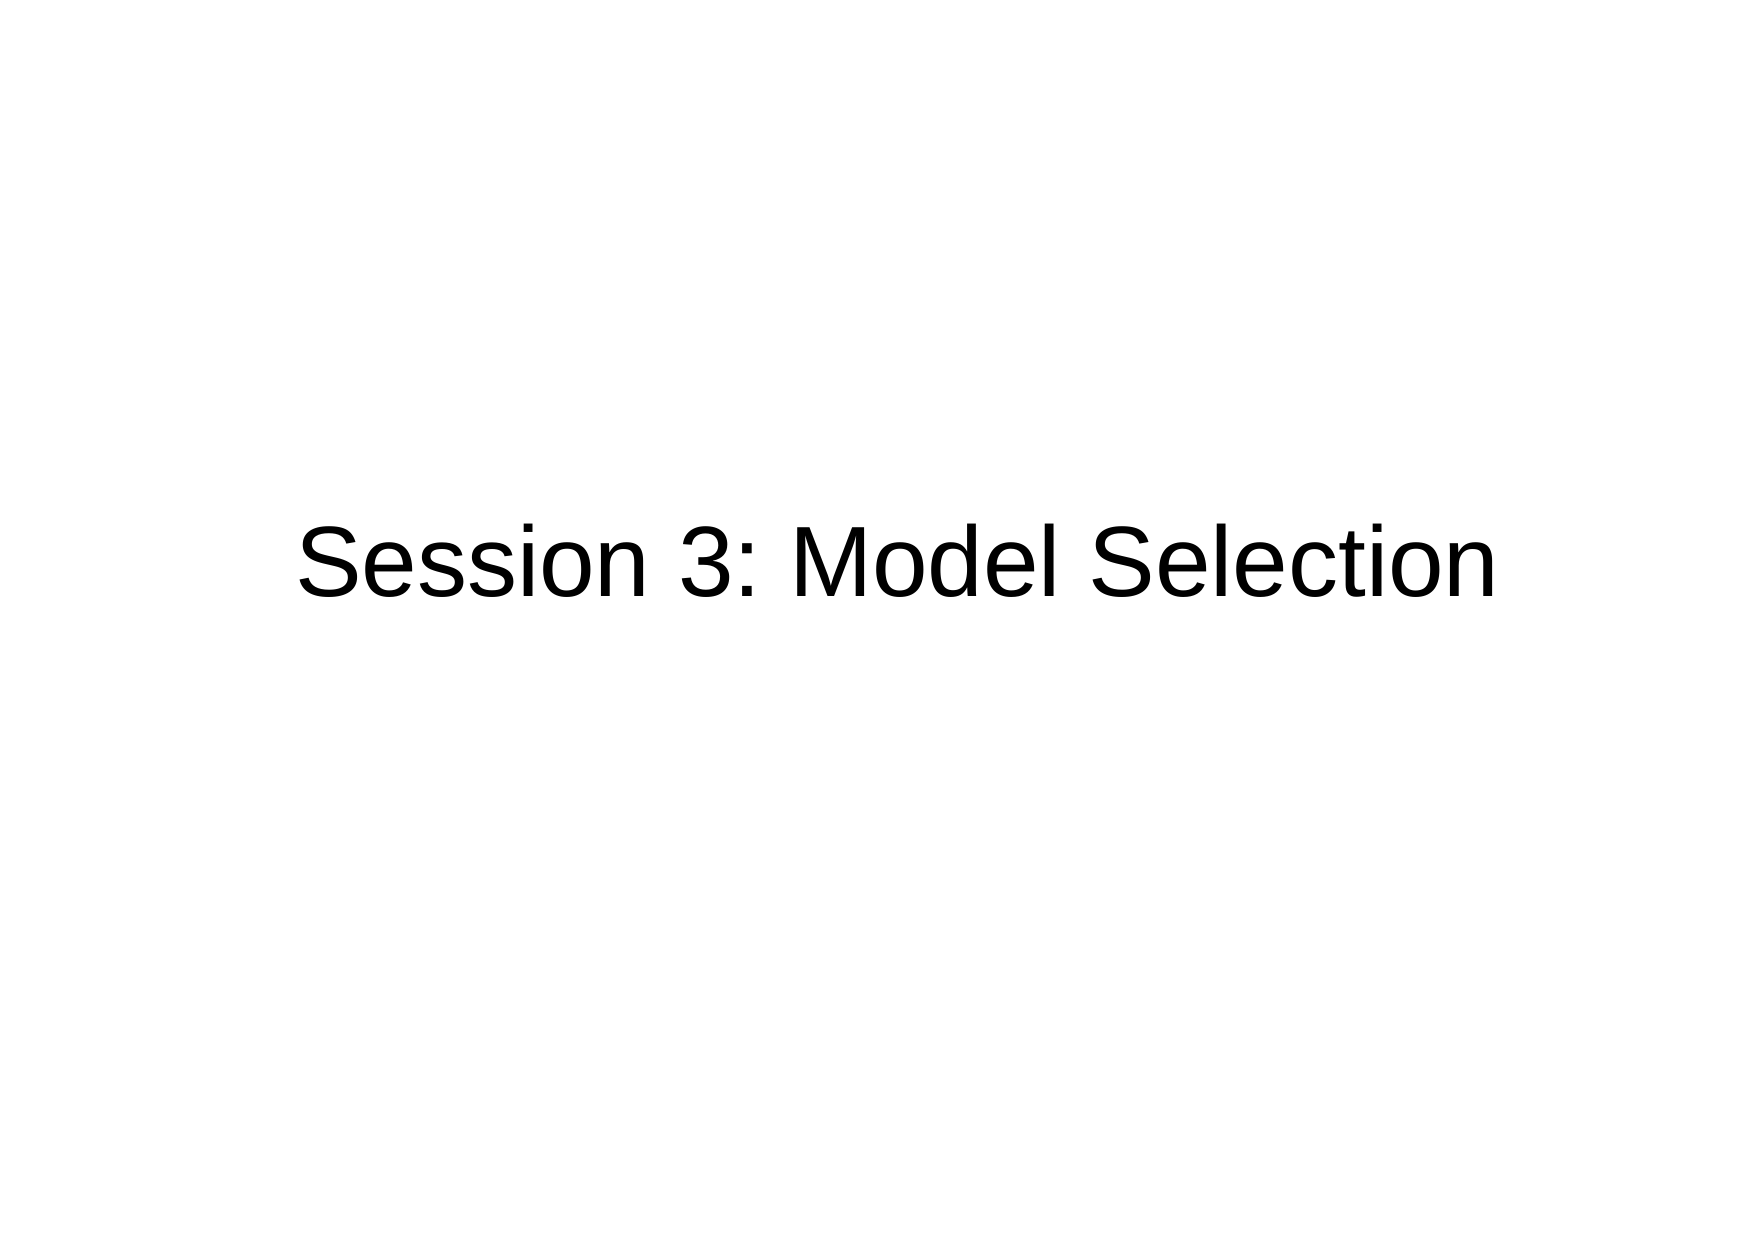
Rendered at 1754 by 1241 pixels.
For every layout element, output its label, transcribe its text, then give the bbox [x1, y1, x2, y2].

text_box Session 3: Model Selection [280, 499, 1565, 738]
